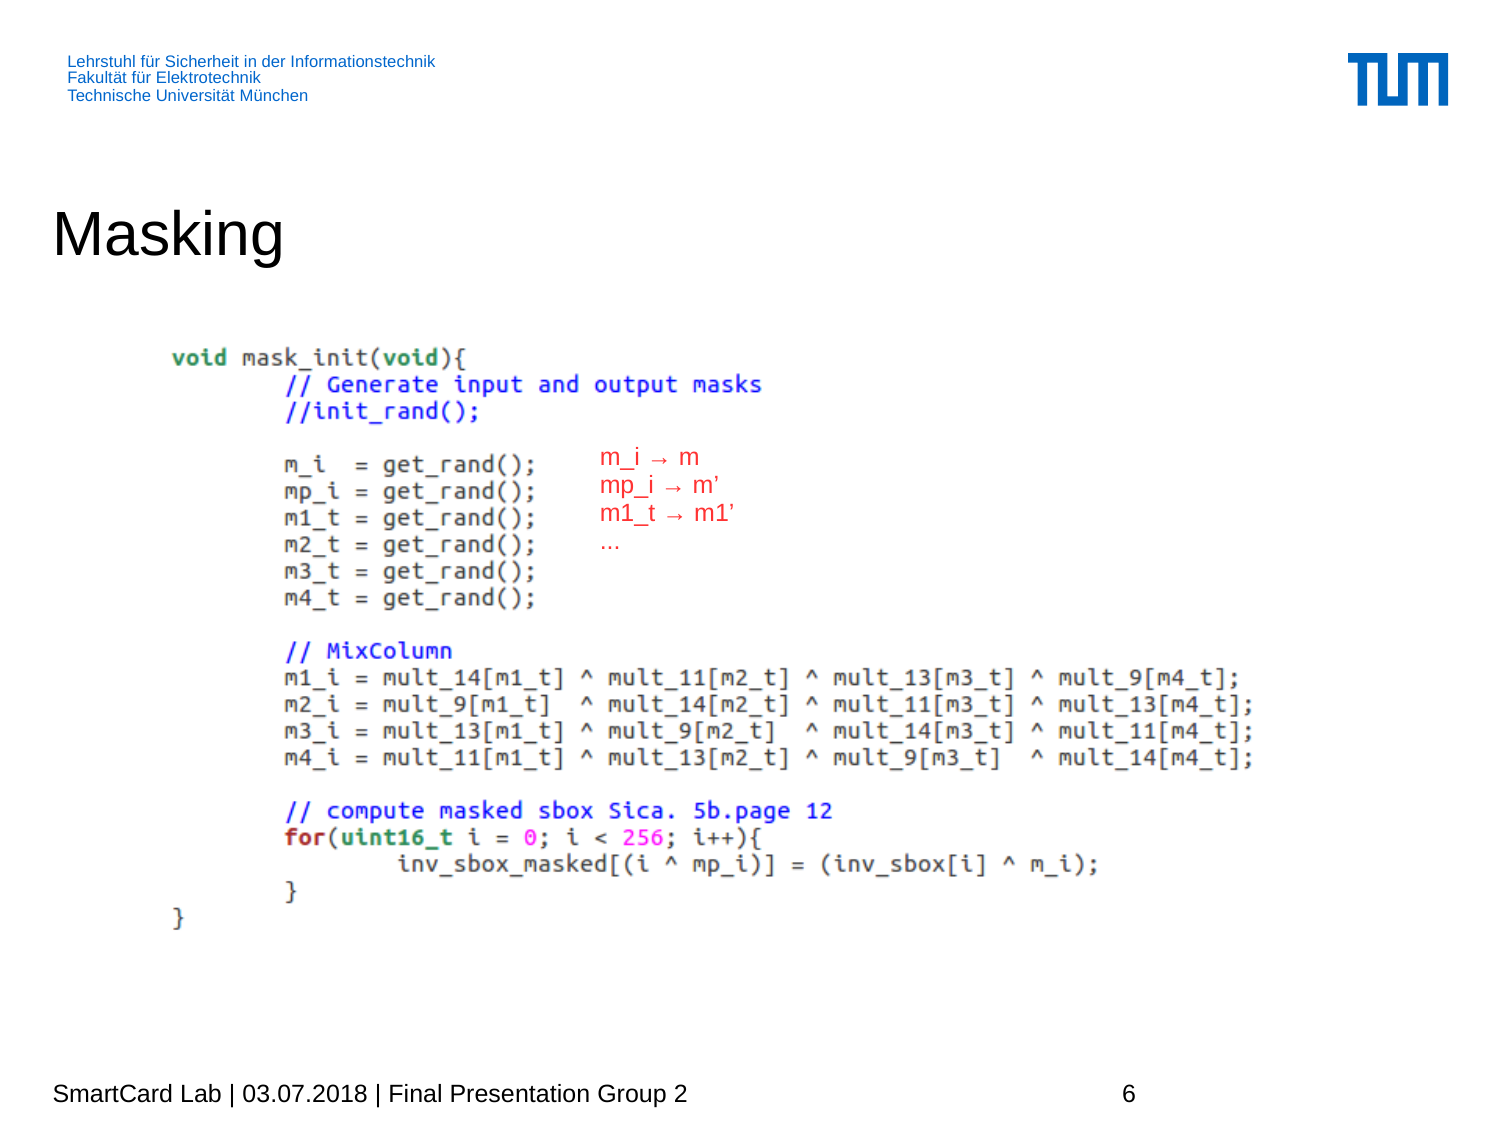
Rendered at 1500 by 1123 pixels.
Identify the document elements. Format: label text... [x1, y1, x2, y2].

text_box SmartCard Lab | 03.07.2018 | Final Presentation Group 2 [52, 1062, 1116, 1123]
text_box m_i → m mp_i → m’ m1_t → m1’ ... [585, 435, 991, 586]
text_box <number> [1122, 1062, 1459, 1123]
title Masking [52, 192, 1453, 268]
picture [169, 344, 1306, 941]
